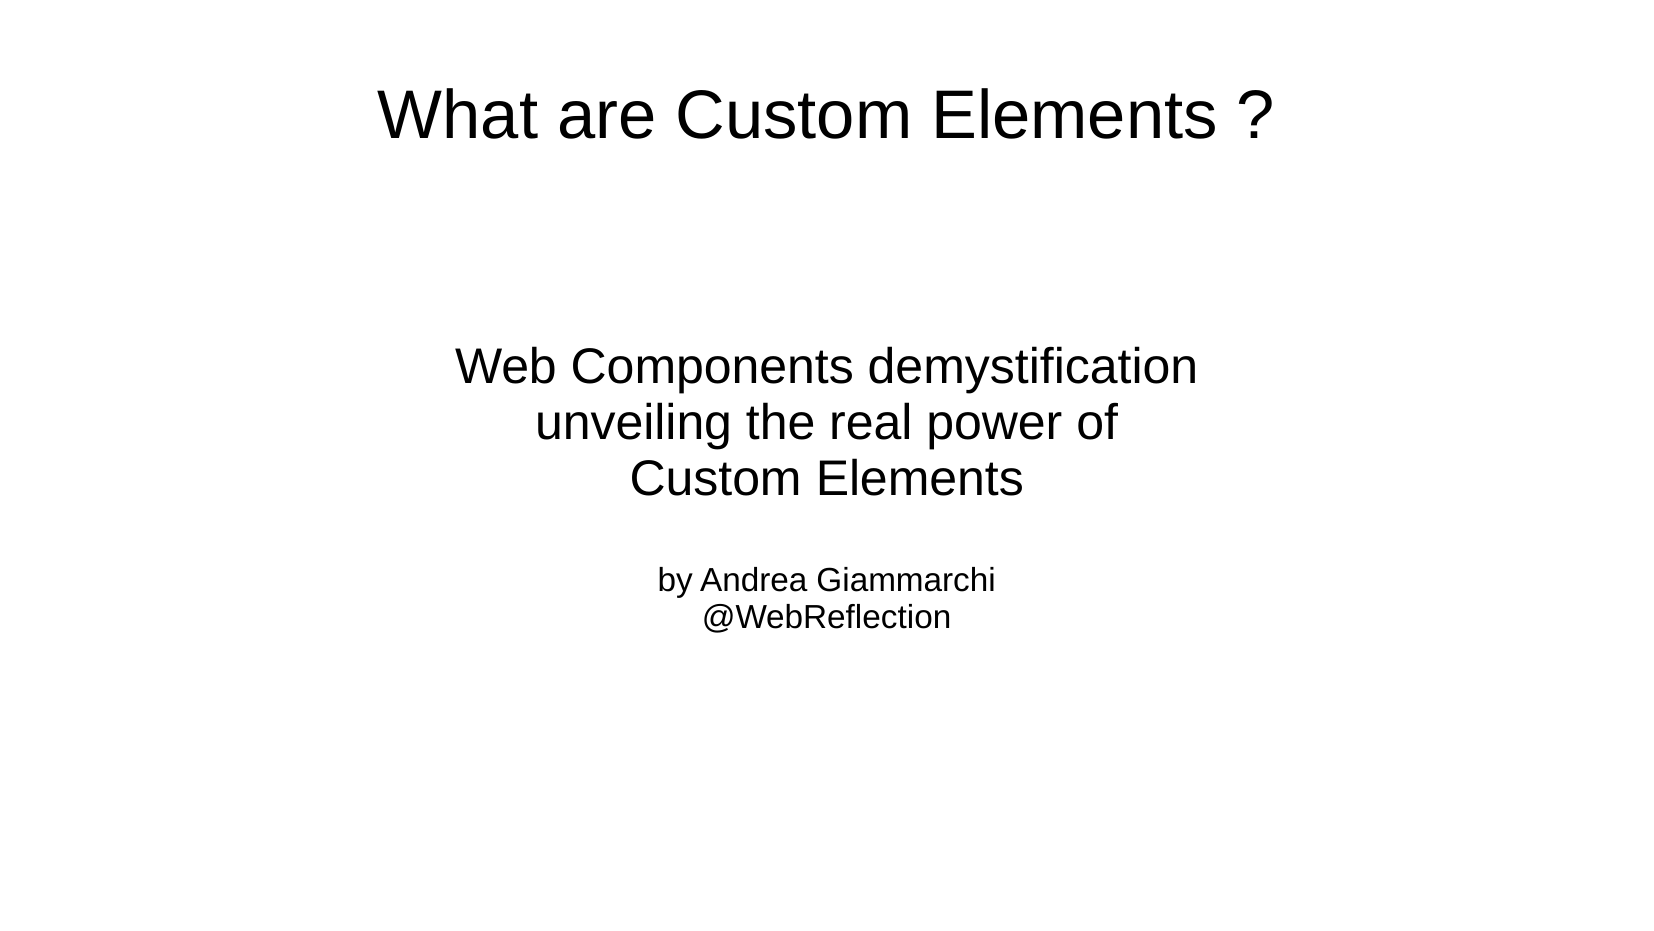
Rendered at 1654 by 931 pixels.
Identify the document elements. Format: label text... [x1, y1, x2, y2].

title What are Custom Elements ? [82, 37, 1571, 193]
subtitle Web Components demystification unveiling the real power of Custom Elements by Andrea Giammarchi @WebReflection [82, 217, 1571, 758]
